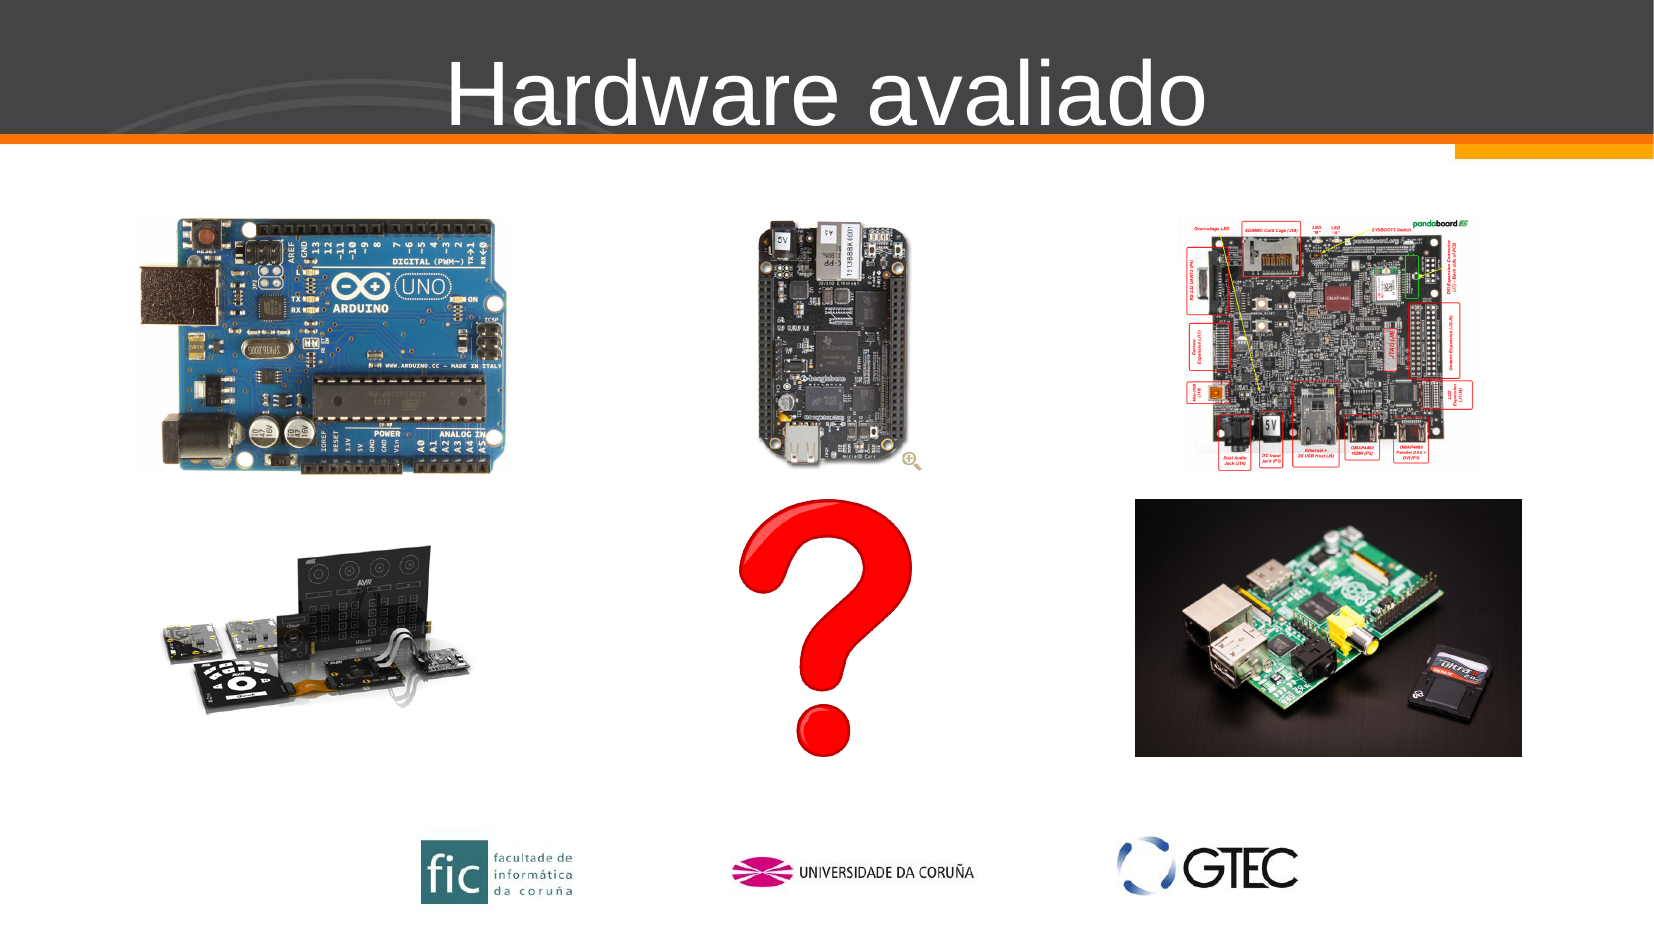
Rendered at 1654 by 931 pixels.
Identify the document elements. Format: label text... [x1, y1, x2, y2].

title Hardware avaliado [82, 37, 1571, 151]
picture [0, 0, 1654, 931]
